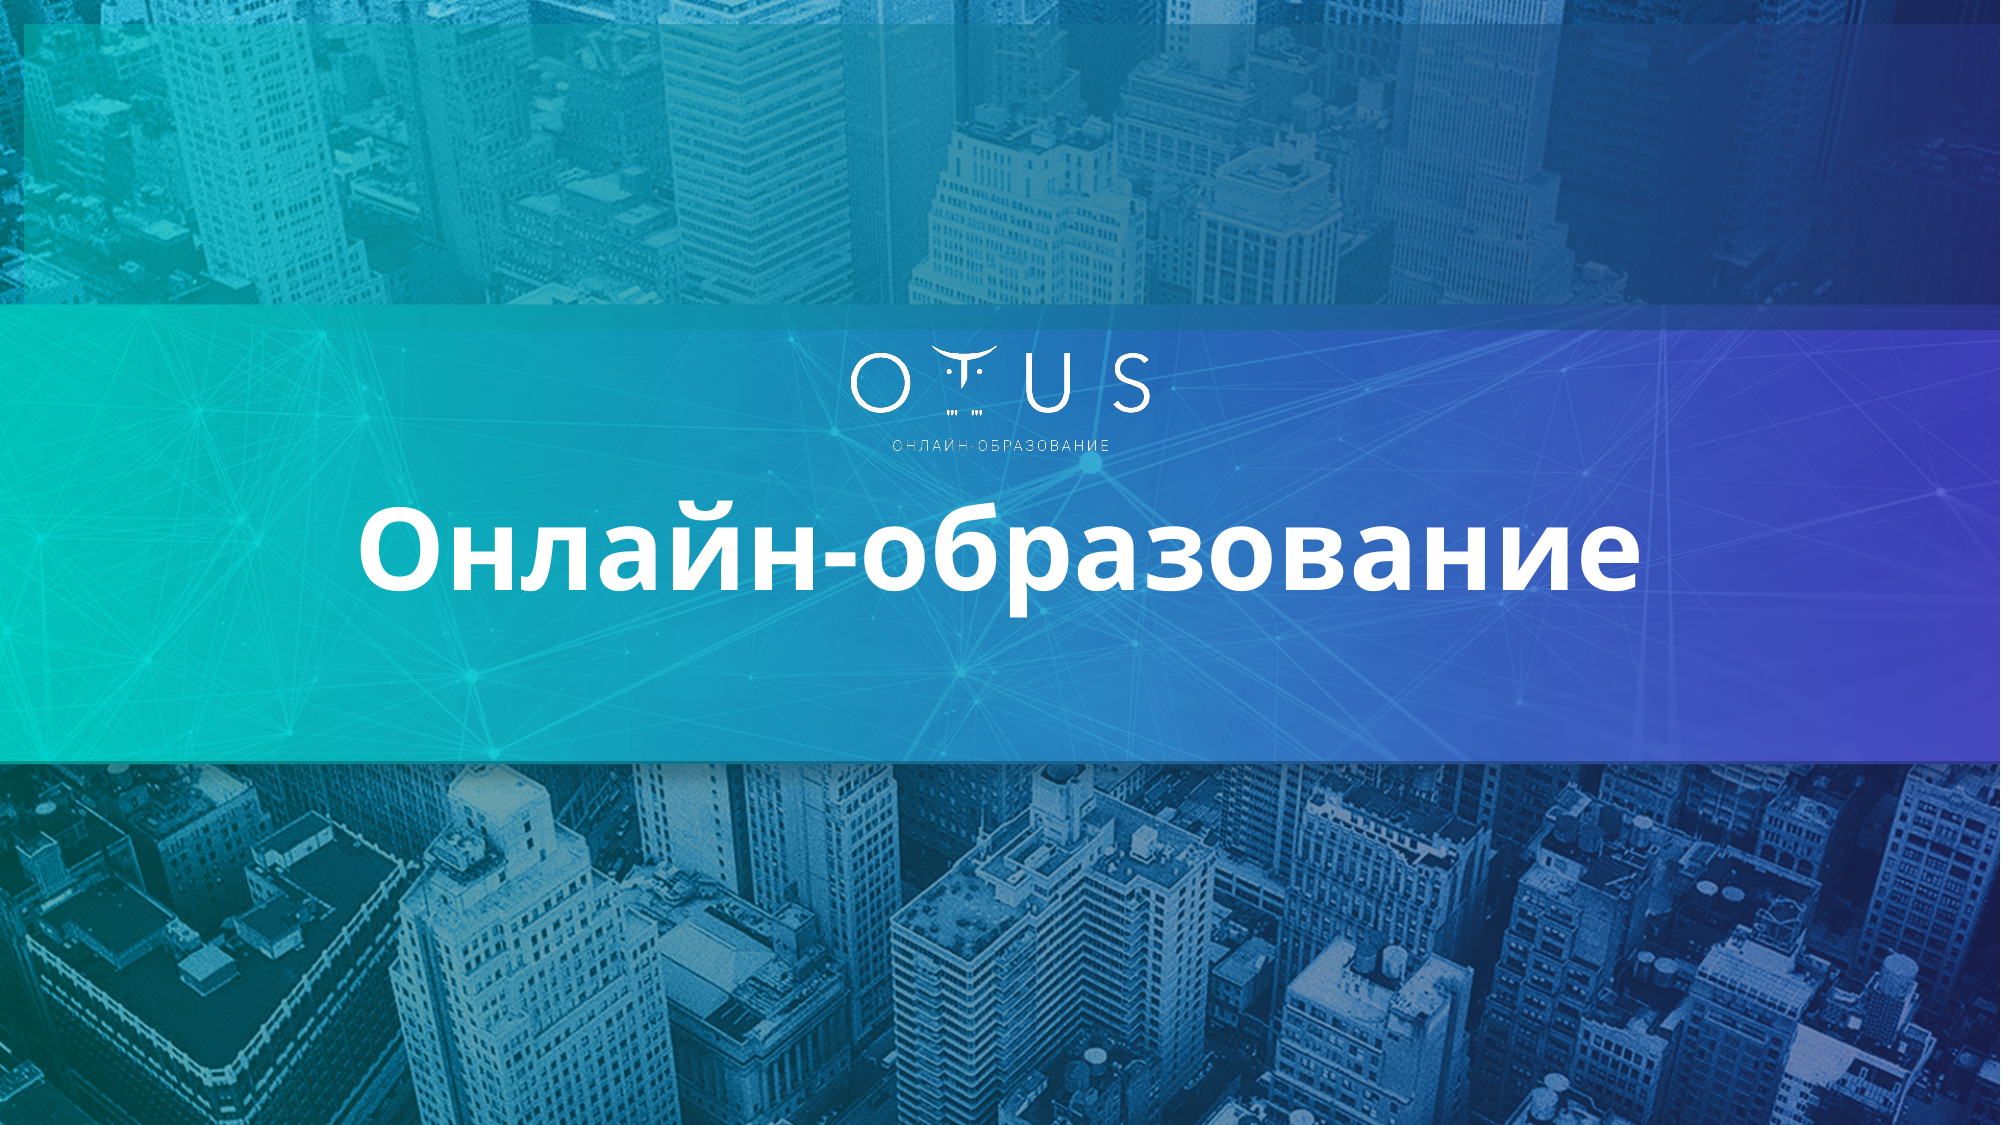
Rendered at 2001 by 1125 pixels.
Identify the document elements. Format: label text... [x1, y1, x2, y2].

text_box [0, 0, 2000, 330]
text_box [0, 761, 2000, 1125]
text_box Онлайн-образование [8, 437, 1992, 651]
picture [0, 305, 2000, 761]
